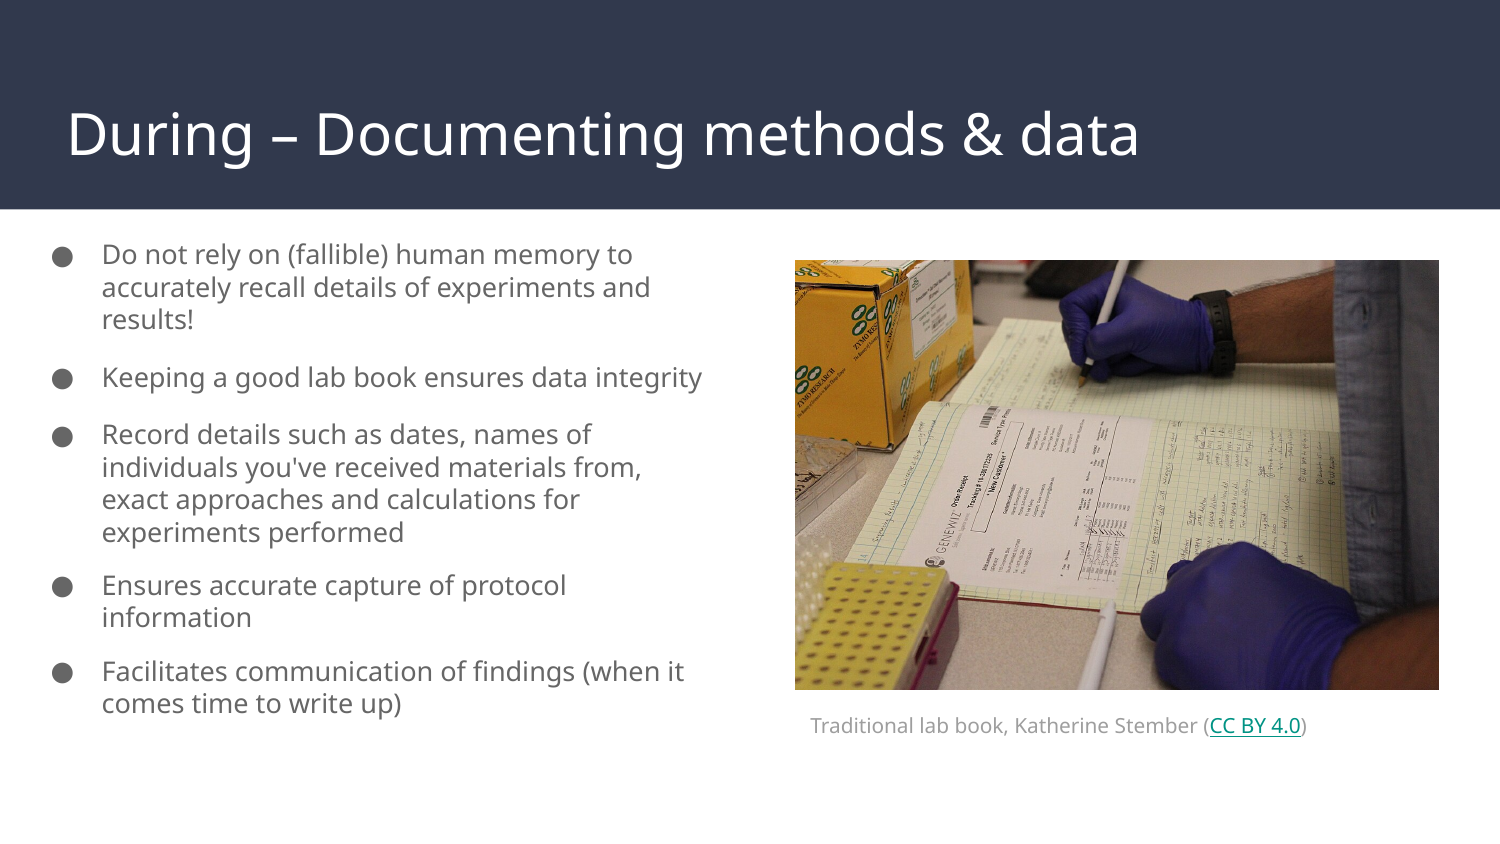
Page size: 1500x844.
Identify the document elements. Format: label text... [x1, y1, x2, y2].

text_box Traditional lab book, Katherine Stember (CC BY 4.0) [795, 698, 1439, 757]
title During – Documenting methods & data [51, 82, 1449, 185]
list Do not rely on (fallible) human memory to accurately recall details of experiments and results! Keeping a good lab book ensures data integrity Record details such as dates, names of individuals you've received materials from, exact approaches and calculations for experiments performed Ensures accurate capture of protocol information Facilitates communication of findings (when it comes time to write up) [11, 222, 730, 728]
picture [795, 260, 1439, 690]
